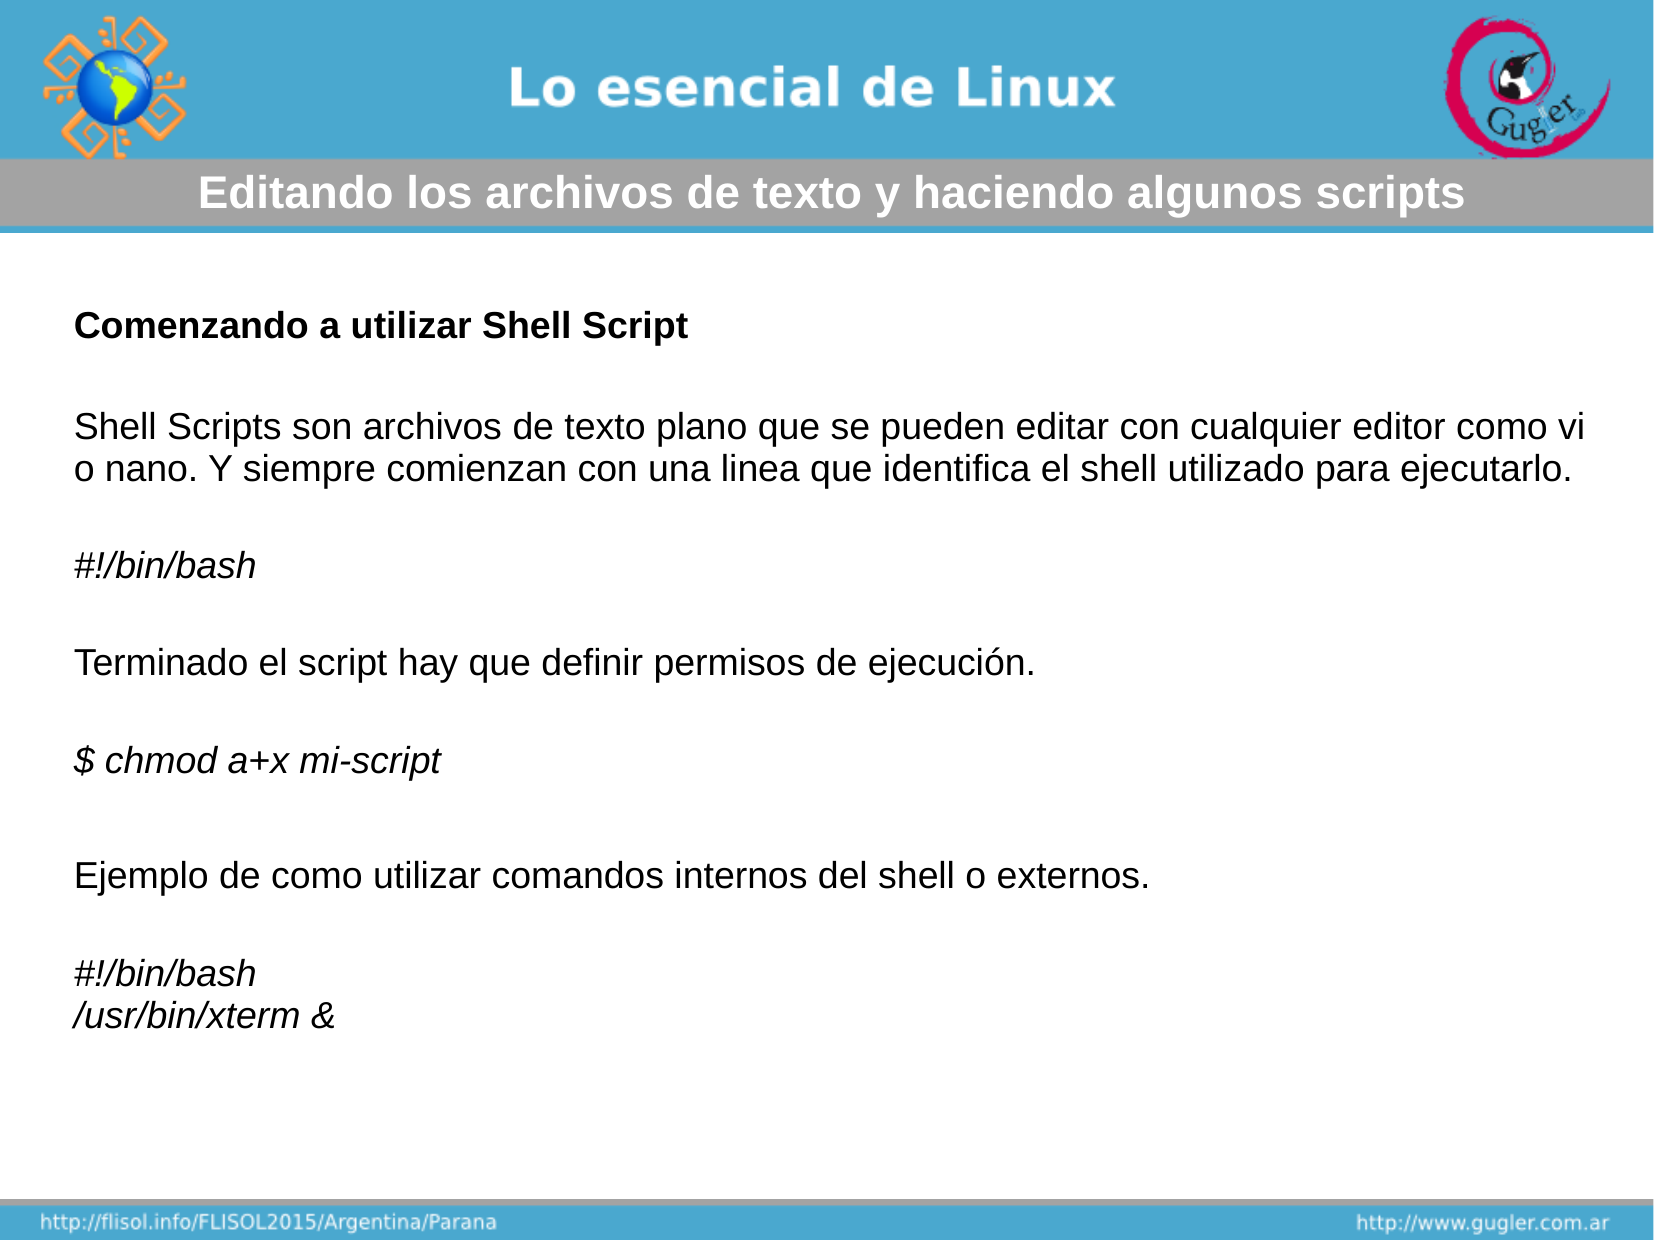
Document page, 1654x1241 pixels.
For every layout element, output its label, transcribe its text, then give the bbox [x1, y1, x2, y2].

text_box Editando los archivos de texto y haciendo algunos scripts [183, 159, 1483, 226]
text_box Terminado el script hay que definir permisos de ejecución. [59, 634, 1630, 692]
text_box Ejemplo de como utilizar comandos internos del shell o externos. [59, 846, 1446, 904]
picture [0, 0, 1654, 233]
text_box Comenzando a utilizar Shell Script [59, 297, 1630, 355]
text_box #!/bin/bash [59, 537, 1430, 595]
picture [0, 1199, 1654, 1240]
text_box Shell Scripts son archivos de texto plano que se pueden editar con cualquier editor como vi o nano. Y siempre comienzan con una linea que identifica el shell utilizado para ejecutarlo. [59, 397, 1630, 497]
text_box $ chmod a+x mi-script [59, 732, 1430, 790]
text_box #!/bin/bash /usr/bin/xterm & [59, 944, 1430, 1044]
